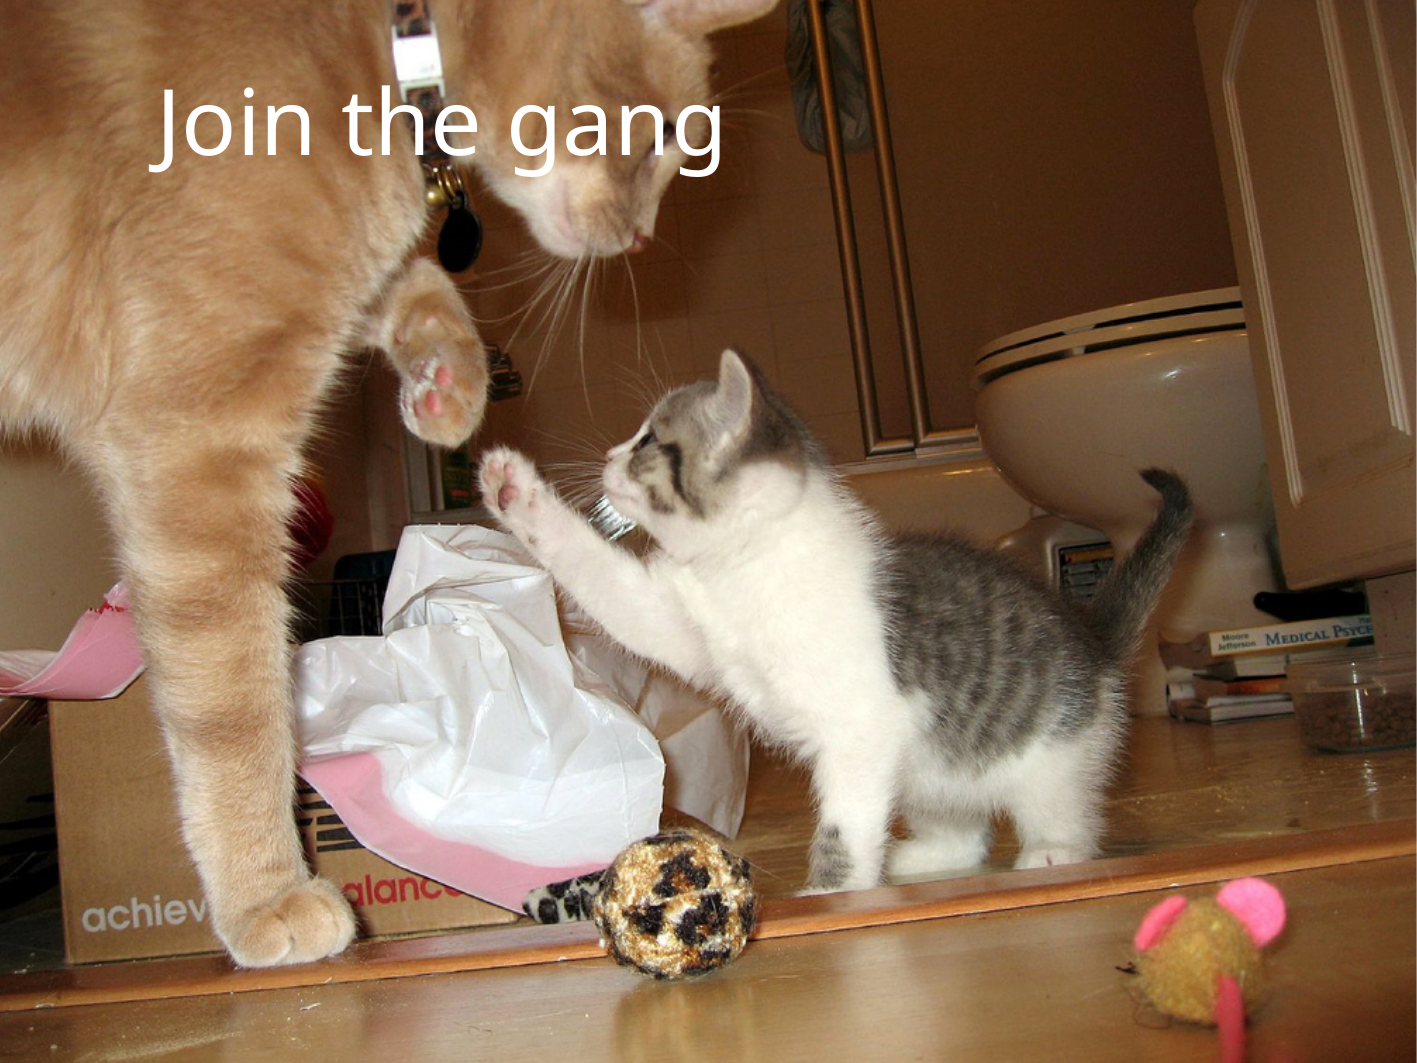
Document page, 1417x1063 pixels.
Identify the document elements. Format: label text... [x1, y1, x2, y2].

picture [0, 0, 1417, 1063]
text_box Join the gang [0, 55, 885, 184]
